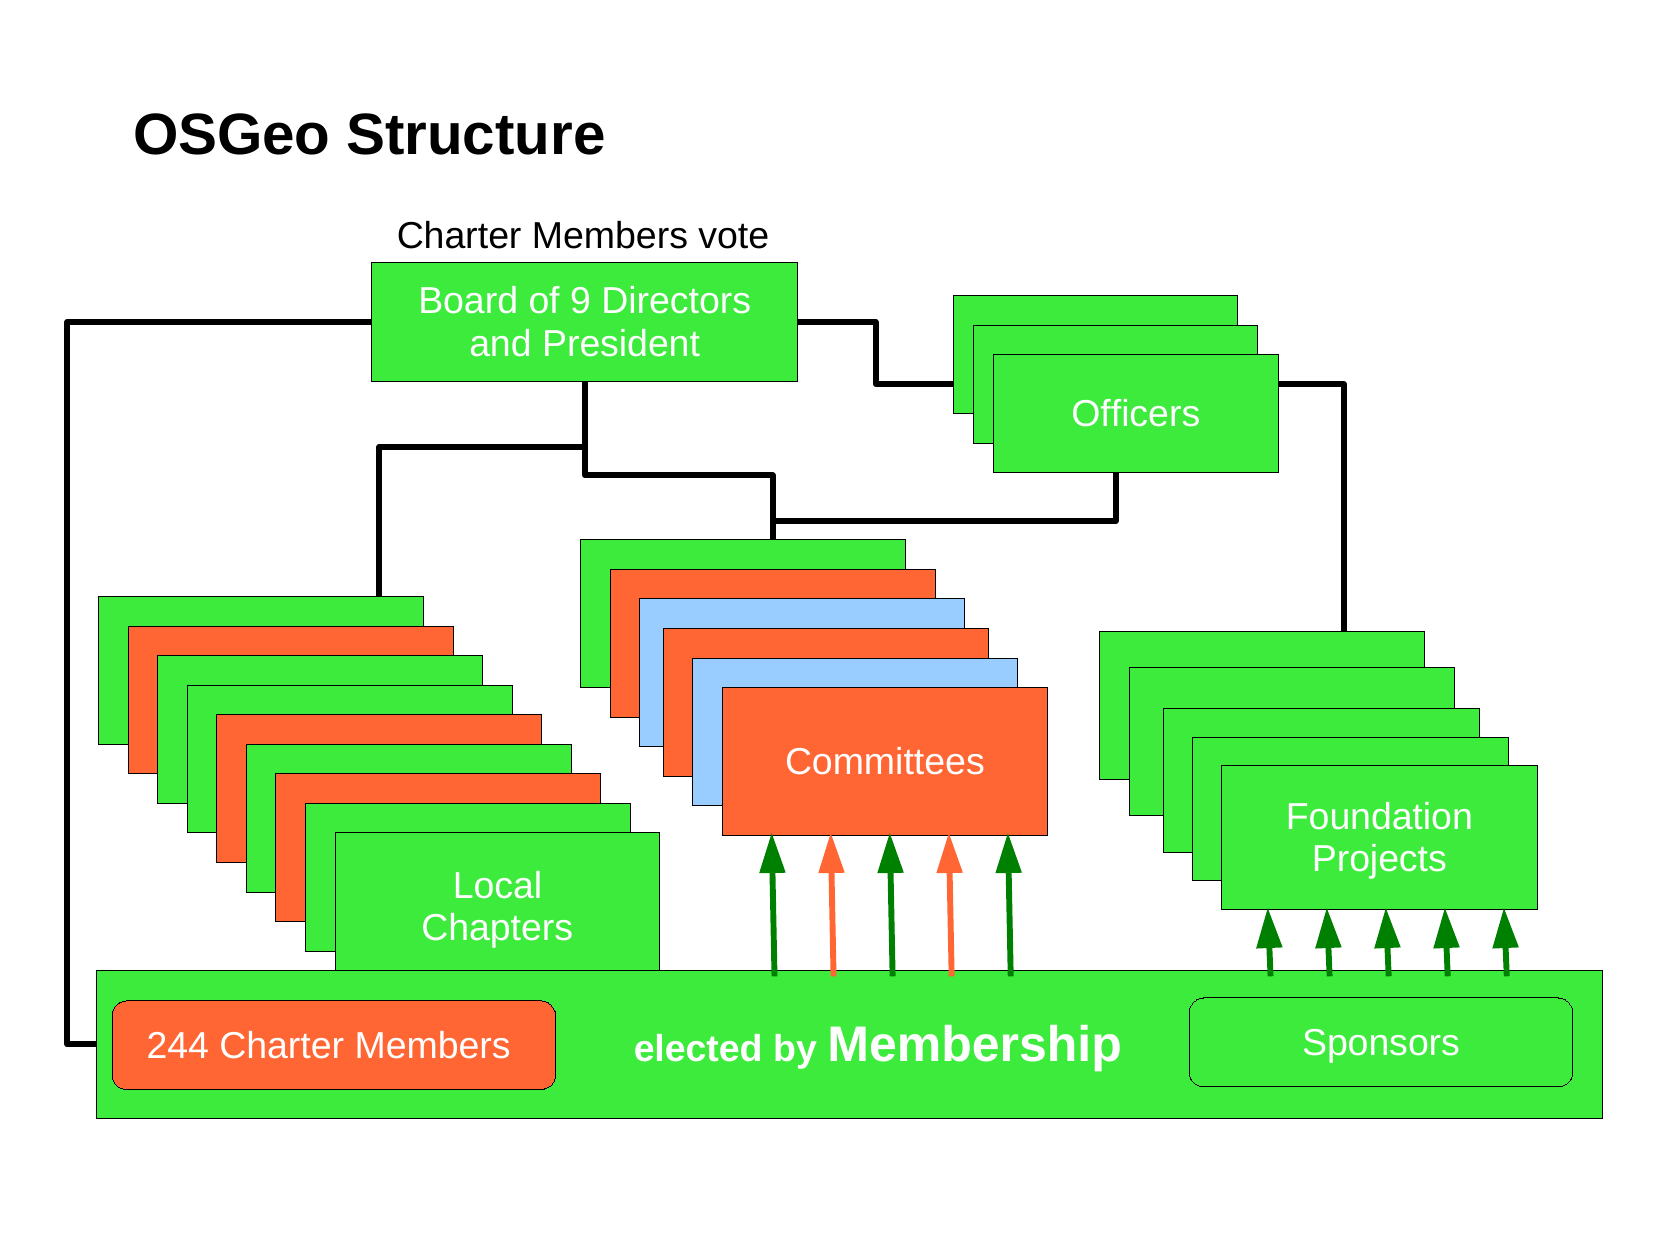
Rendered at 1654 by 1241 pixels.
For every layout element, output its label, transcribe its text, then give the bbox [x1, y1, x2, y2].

text_box represent [1109, 481, 1377, 543]
text_box 244 Charter Members [112, 1000, 556, 1090]
text_box Sponsors [1189, 997, 1573, 1087]
text_box Local Chapters [305, 803, 631, 952]
text_box Local Chapters [335, 832, 660, 970]
text_box Committees [663, 628, 989, 777]
text_box Officers [993, 354, 1279, 473]
text_box Board of 9 Directors and President [371, 269, 798, 382]
text_box elected by Membership [96, 970, 1603, 1119]
text_box [1099, 631, 1455, 816]
text_box Committees [692, 658, 1018, 806]
text_box OSGeo Structure [118, 121, 700, 212]
text_box Committees [722, 687, 1048, 836]
text_box Foundation Projects [1221, 765, 1538, 910]
text_box Officers [973, 325, 1258, 444]
text_box Committees [610, 569, 936, 718]
text_box [98, 596, 572, 893]
text_box Committees [580, 539, 906, 688]
text_box Committees [639, 598, 965, 747]
text_box Local Chapters [1192, 737, 1509, 881]
text_box Officers [953, 295, 1238, 414]
text_box Local Chapters [275, 773, 601, 922]
text_box Charter Members vote [347, 207, 819, 269]
text_box Local Chapters [1163, 708, 1480, 853]
